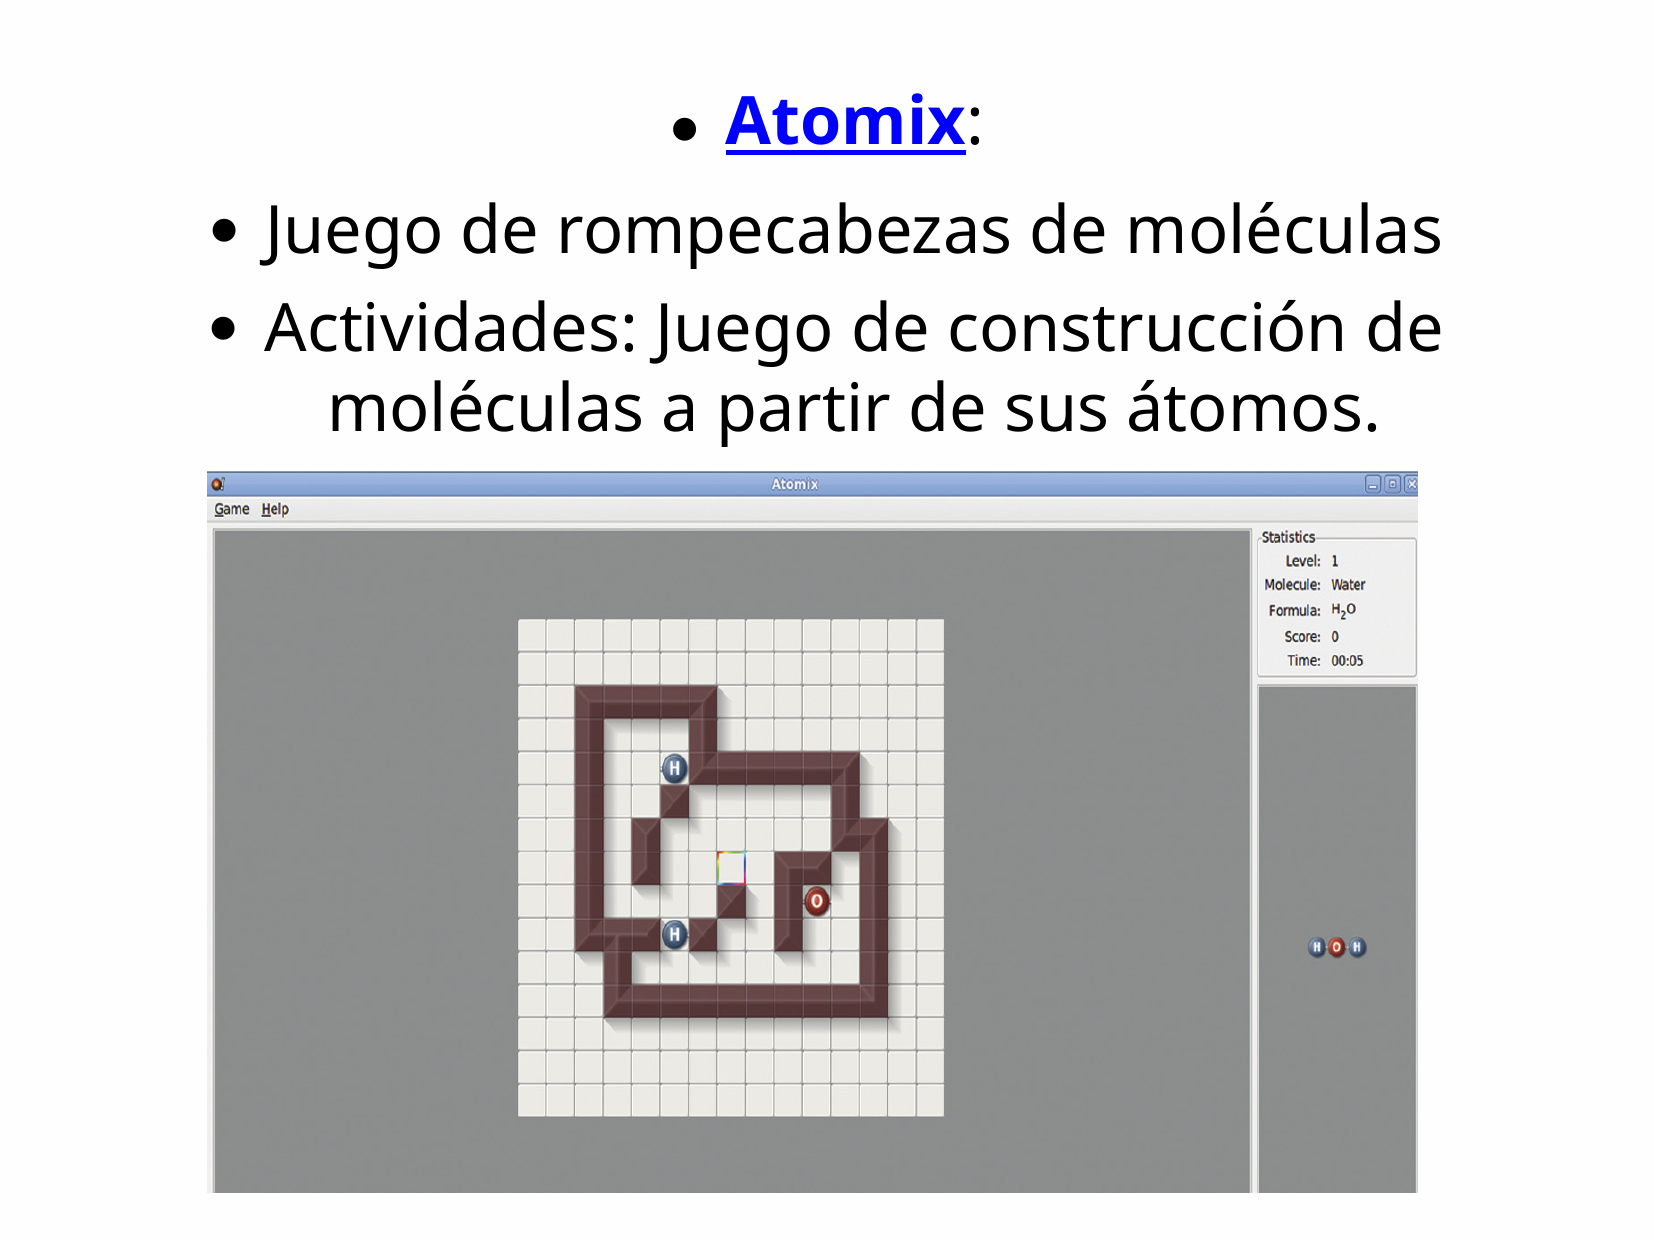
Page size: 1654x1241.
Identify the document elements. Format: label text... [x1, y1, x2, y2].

picture [207, 468, 1418, 1193]
list Atomix: Juego de rompecabezas de moléculas Actividades: Juego de construcción de moléculas a partir de sus átomos. [82, 70, 1571, 1211]
